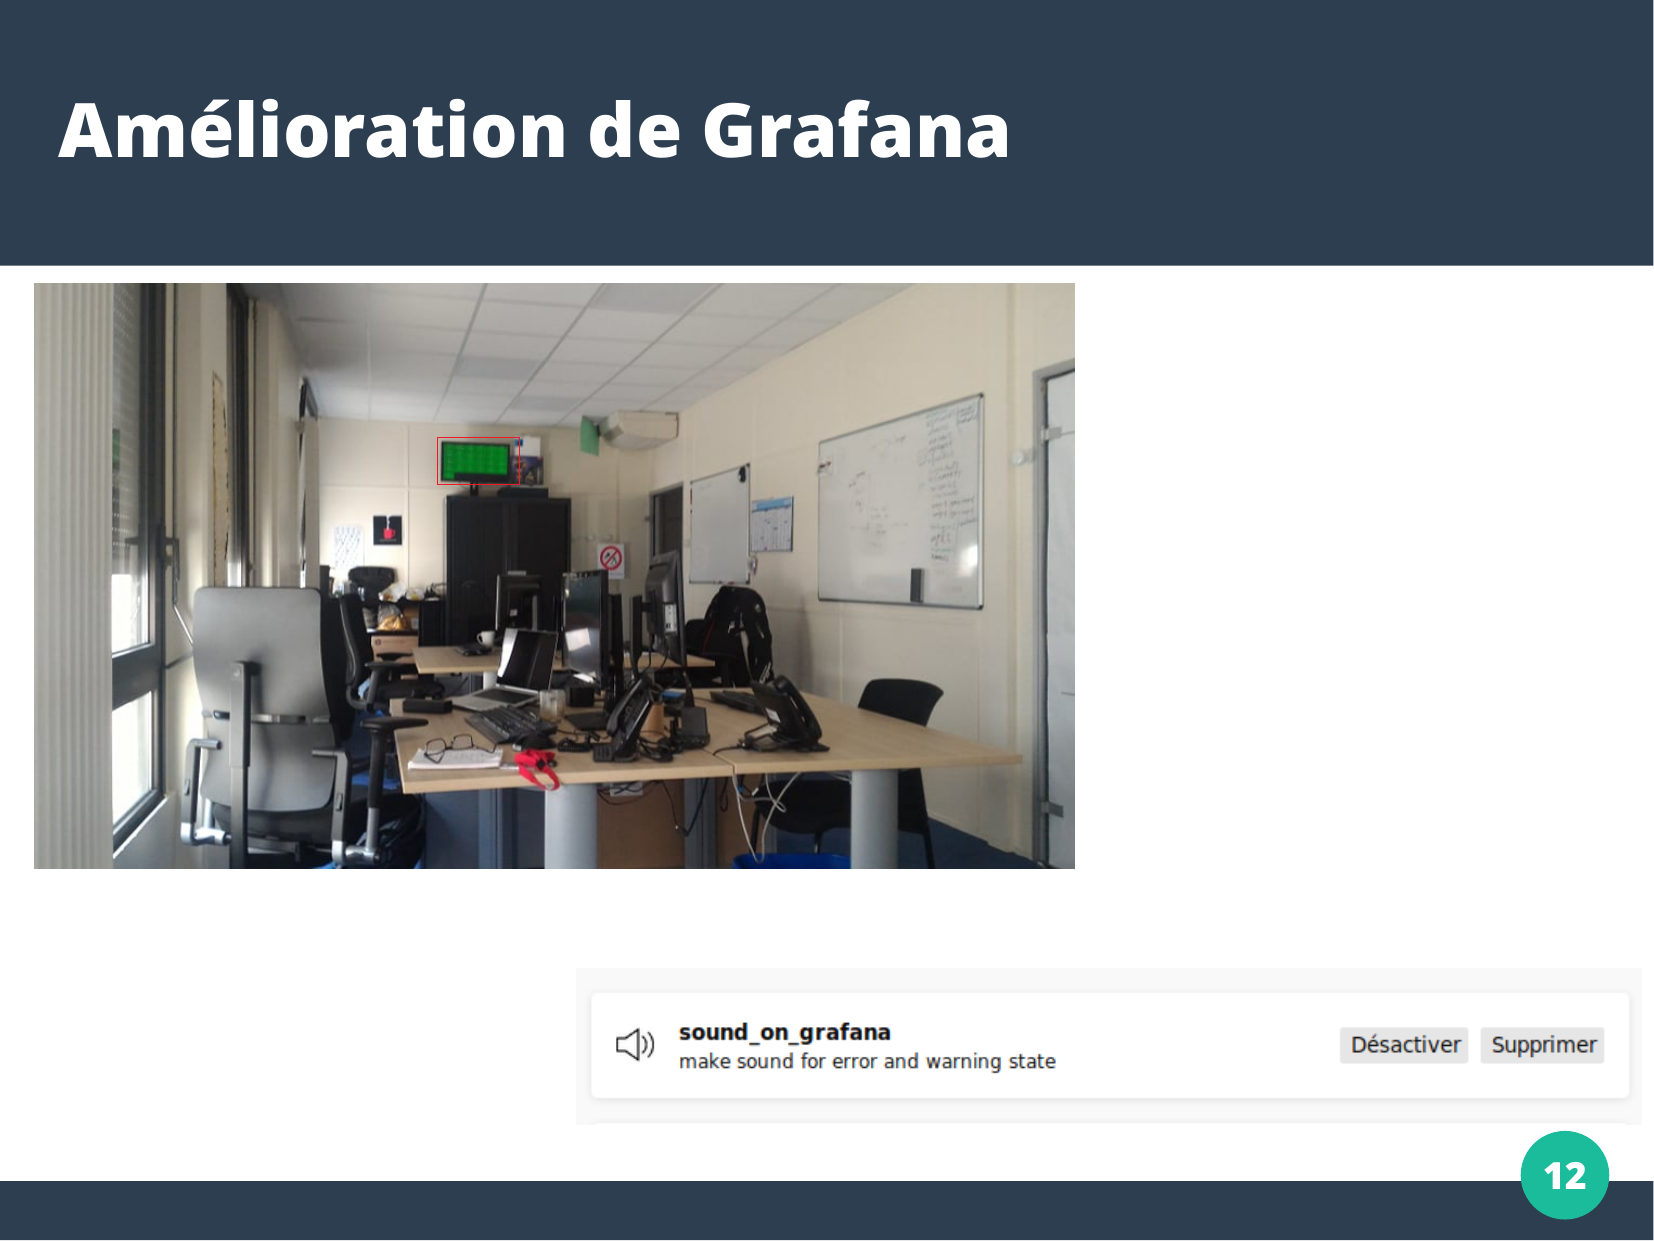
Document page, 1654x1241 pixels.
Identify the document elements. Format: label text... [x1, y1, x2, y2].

picture [34, 283, 1075, 869]
title Amélioration de Grafana [59, 49, 1595, 207]
picture [576, 968, 1642, 1125]
